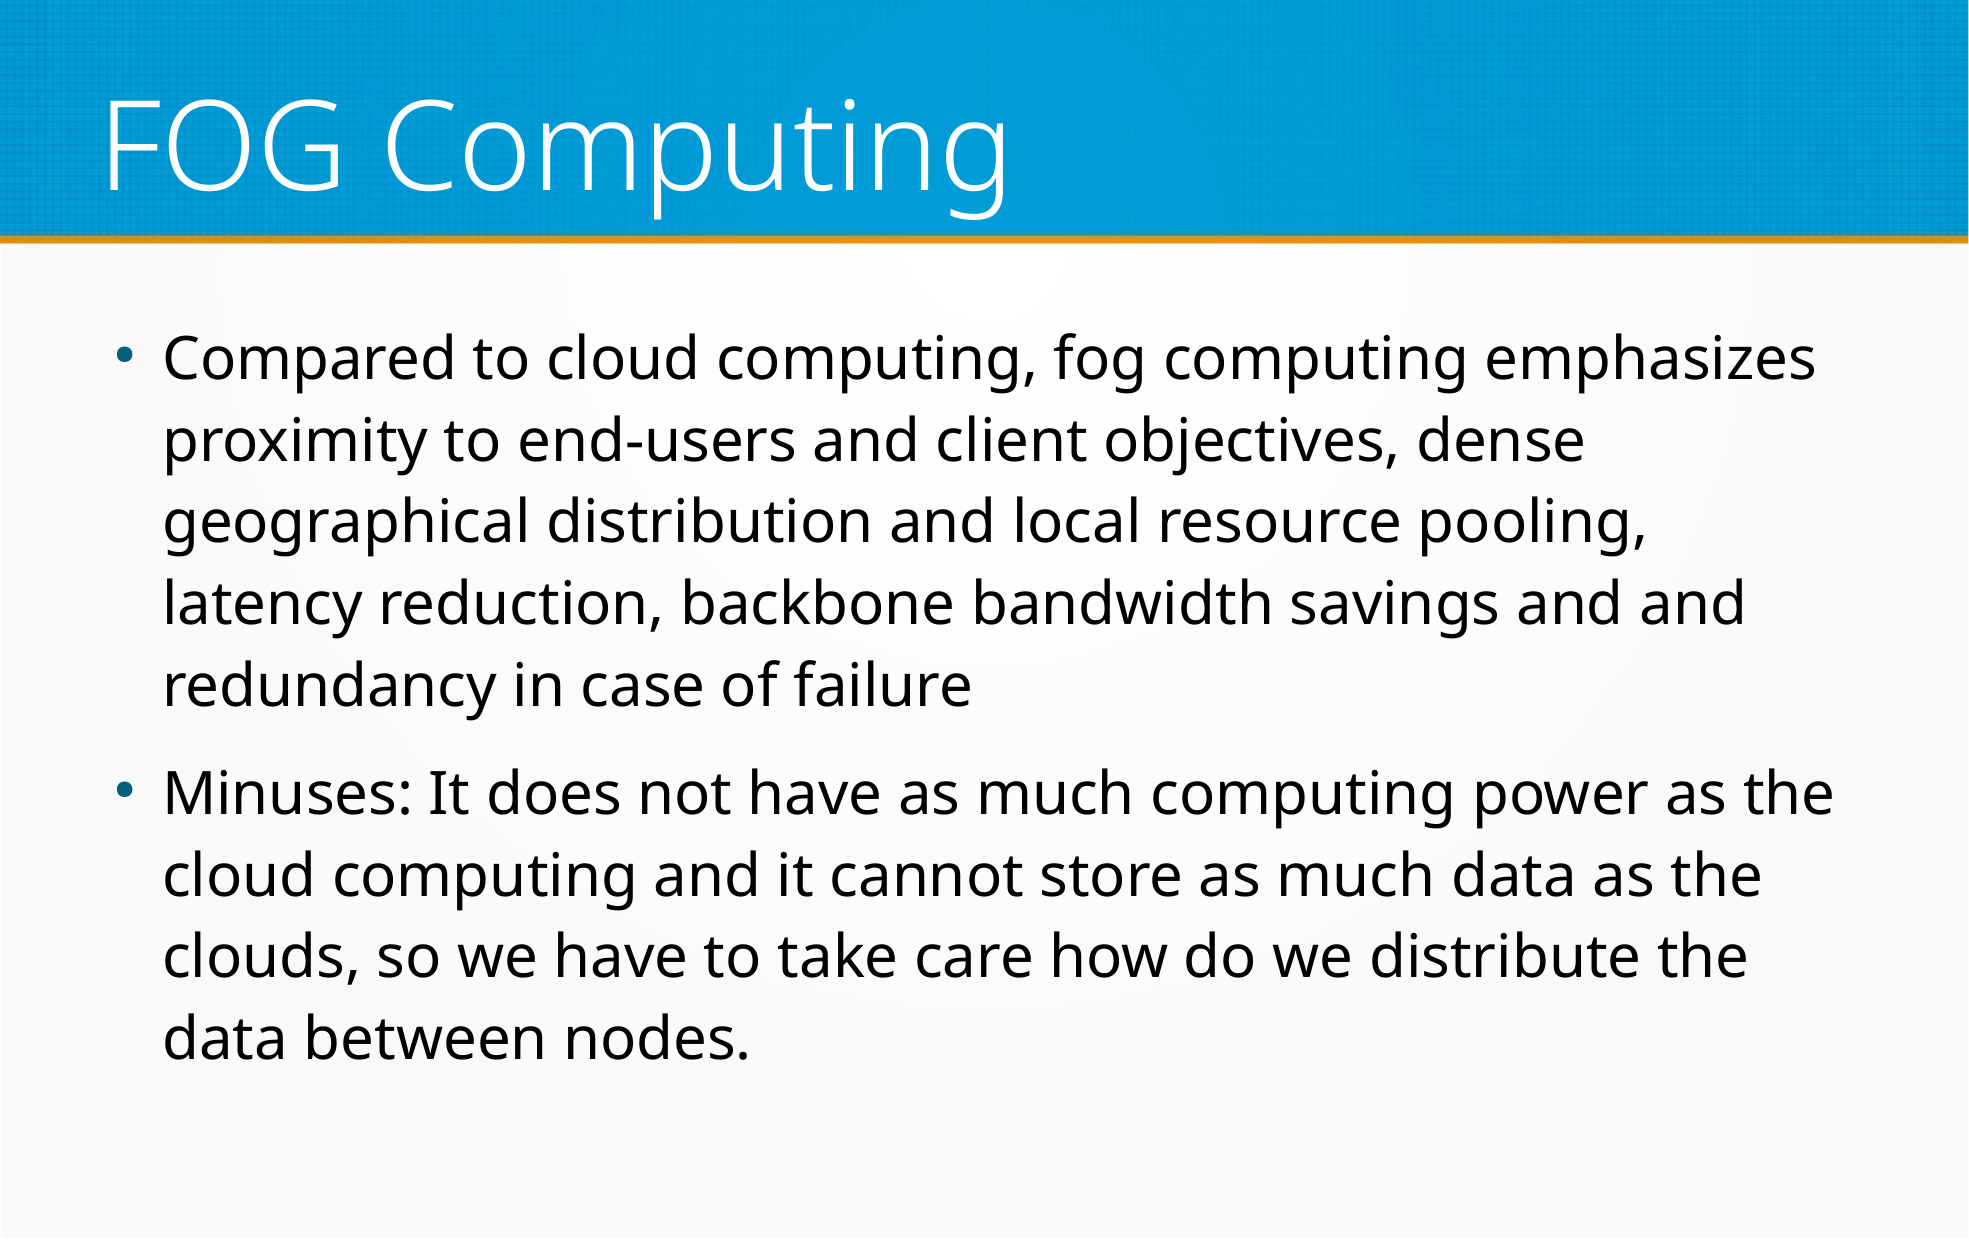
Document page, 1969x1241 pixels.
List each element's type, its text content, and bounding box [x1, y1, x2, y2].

list Compared to cloud computing, fog computing emphasizes proximity to end-users and client objectives, dense geographical distribution and local resource pooling, latency reduction, backbone bandwidth savings and and redundancy in case of failure Minuses: It does not have as much computing power as the cloud computing and it cannot store as much data as the clouds, so we have to take care how do we distribute the data between nodes. [98, 315, 1861, 1081]
title FOG Computing [98, 19, 1870, 227]
picture [0, 233, 1969, 1241]
